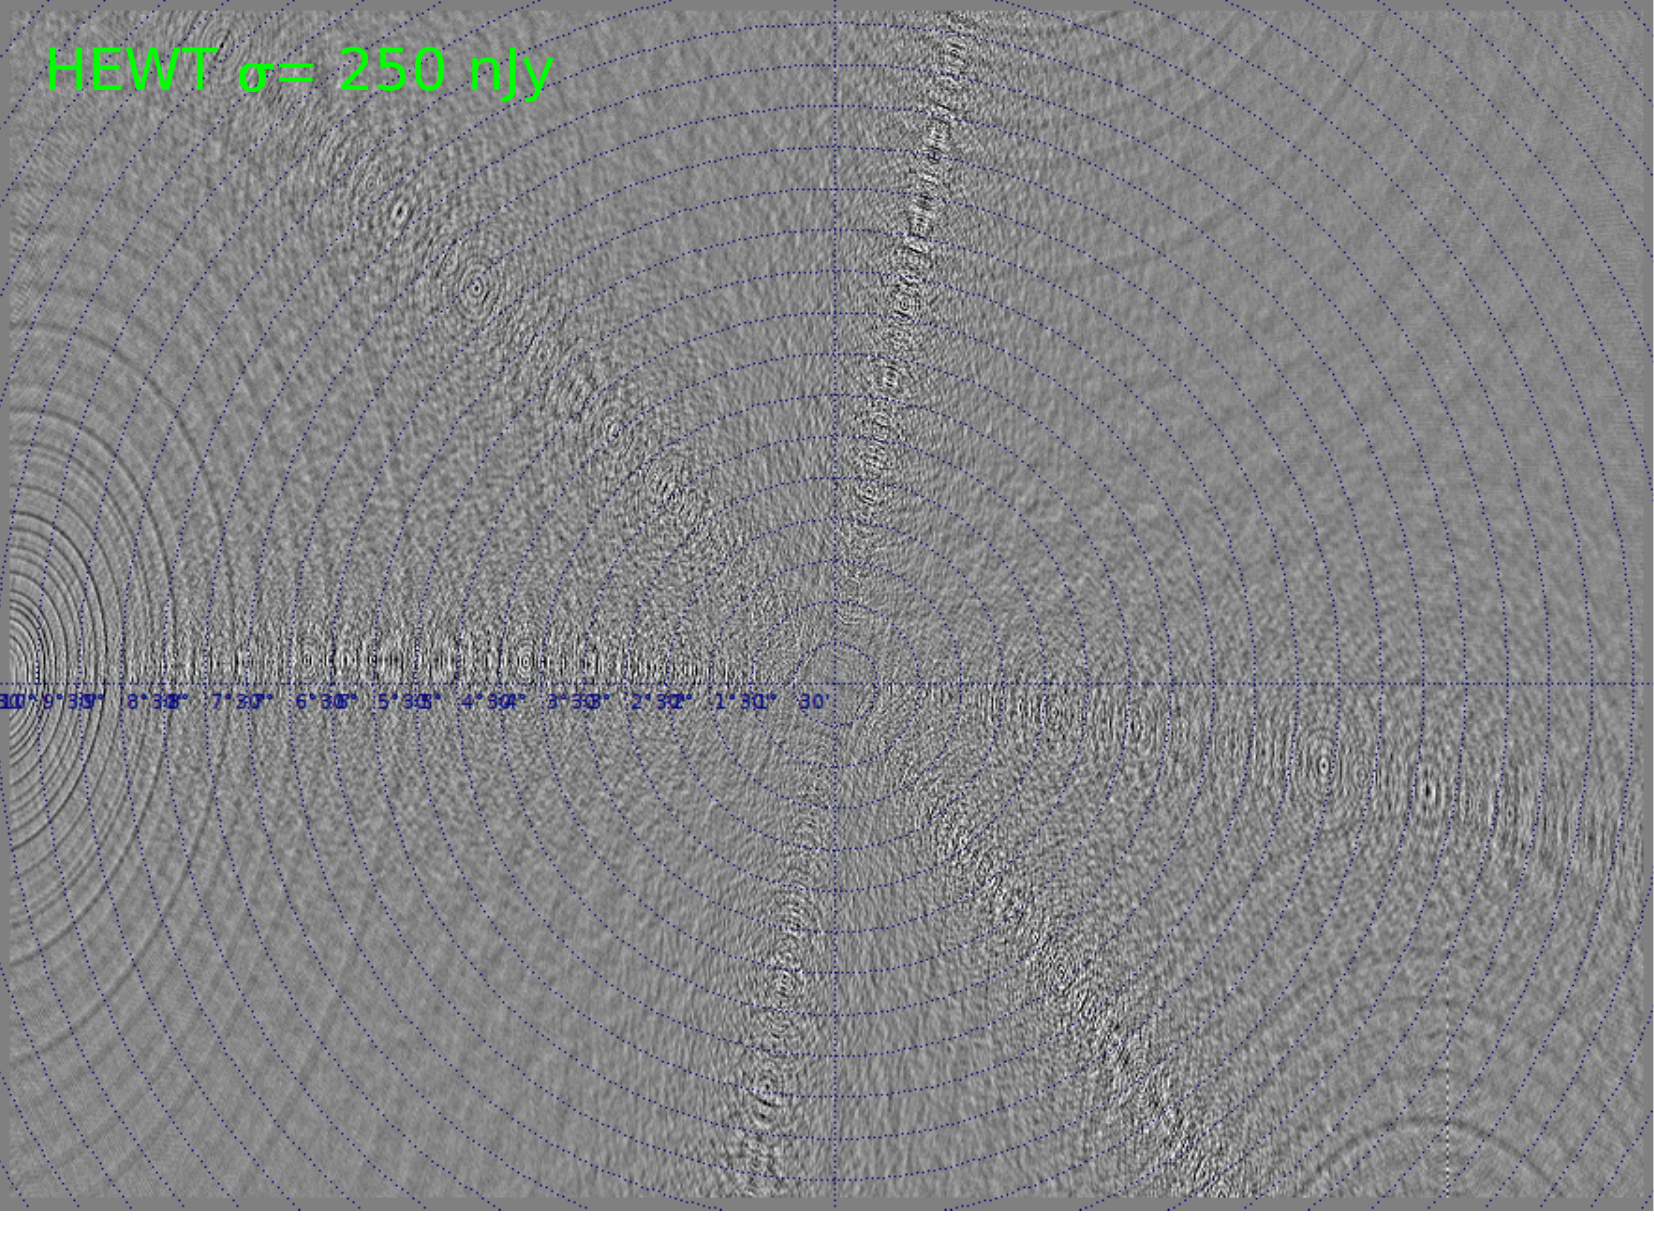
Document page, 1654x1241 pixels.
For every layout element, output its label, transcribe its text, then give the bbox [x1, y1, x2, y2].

text_box HEWT = 250 nJy [29, 29, 680, 113]
picture [0, 0, 1654, 1211]
